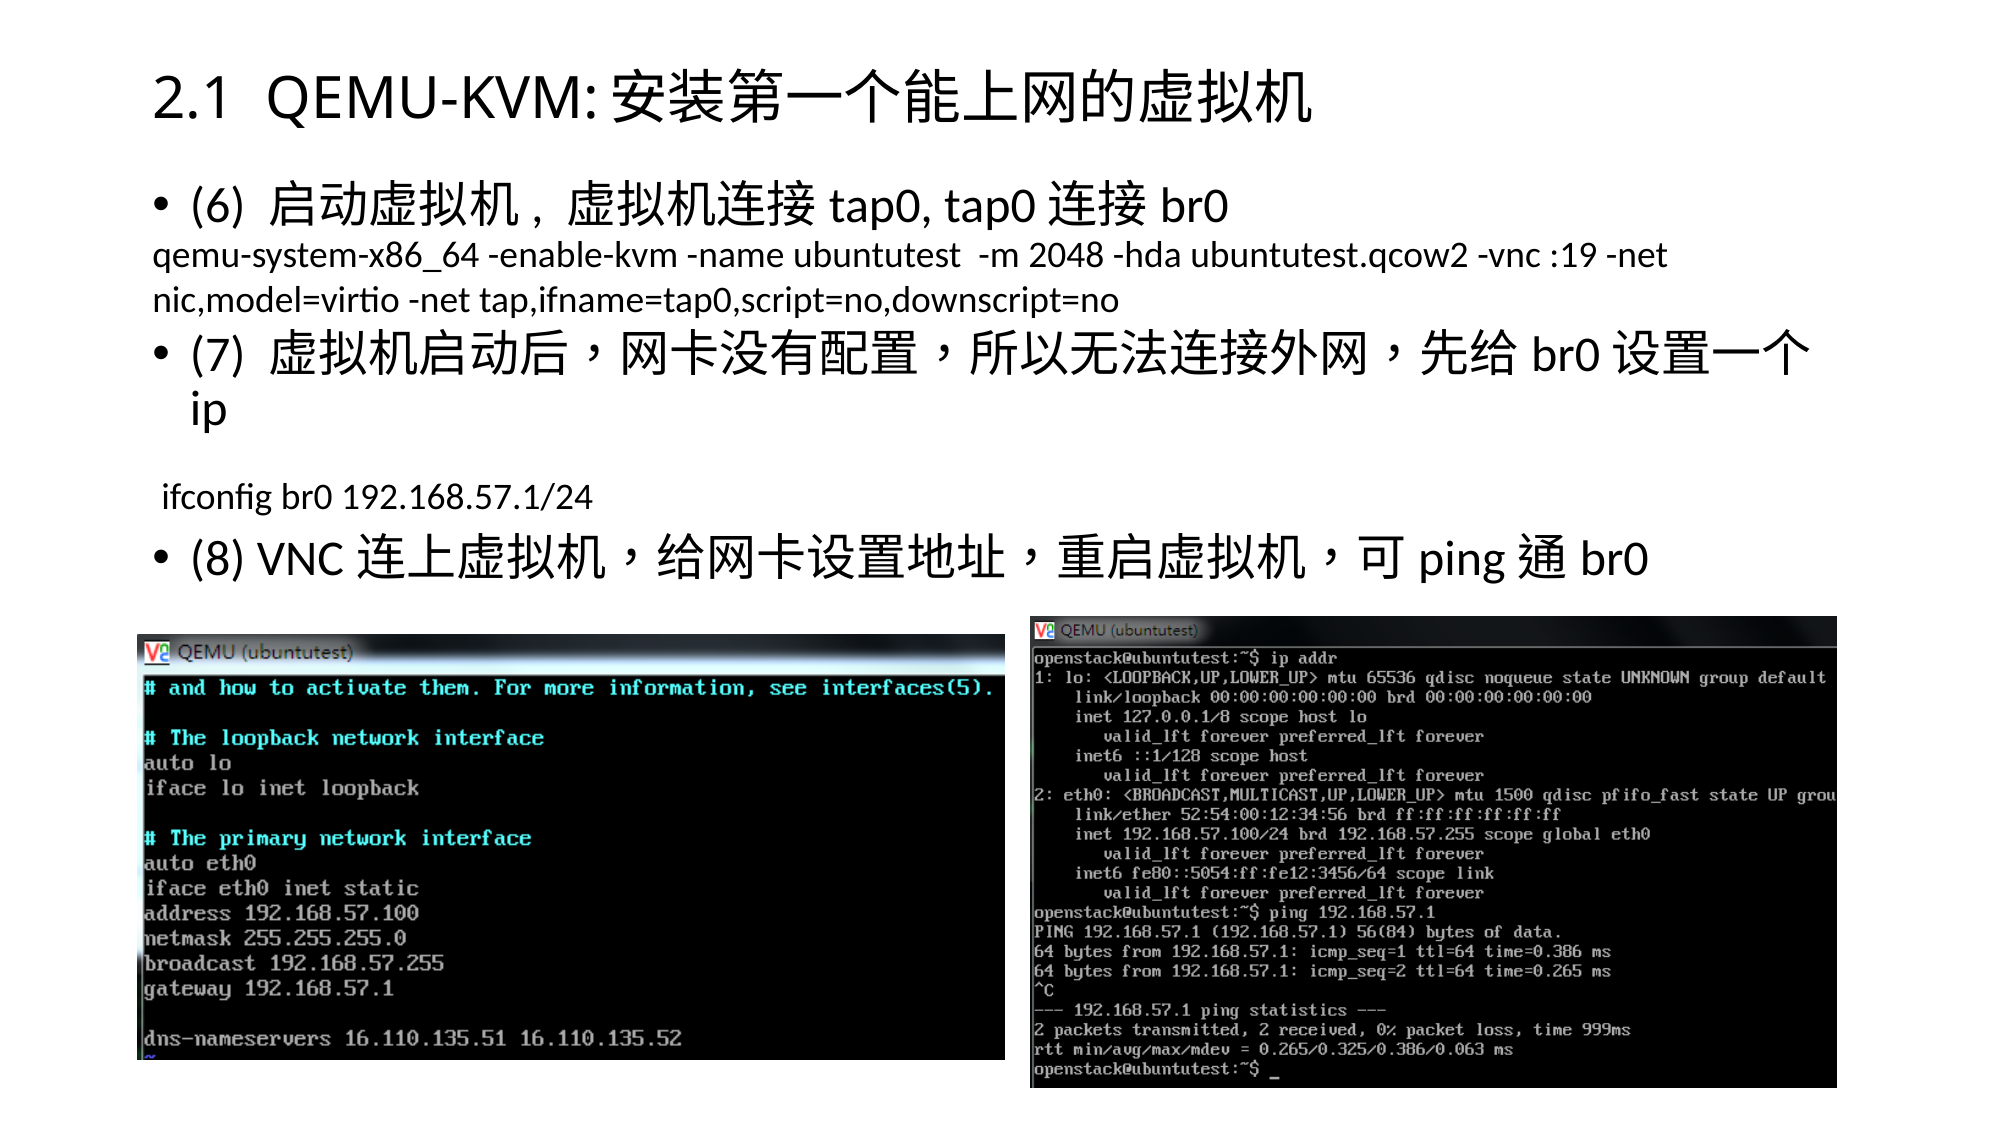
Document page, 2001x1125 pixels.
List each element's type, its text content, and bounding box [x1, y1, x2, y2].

picture [137, 634, 1005, 1060]
list (6) 启动虚拟机, 虚拟机连接tap0, tap0连接br0 (7) 虚拟机启动后，网卡没有配置，所以无法连接外网，先给br0设置一个ip (8) VNC连上虚拟机，给网卡设置地址，重启虚拟机，可ping通br0 [137, 328, 1863, 1014]
picture [1030, 616, 1837, 1088]
text_box qemu-system-x86_64 -enable-kvm -name ubuntutest -m 2048 -hda ubuntutest.qcow2 -vnc :19 -net nic,model=virtio -net tap,ifname=tap0,script=no,downscript=no [137, 222, 1900, 328]
text_box ifconfig br0 192.168.57.1/24 [146, 464, 609, 525]
list (6) 启动虚拟机, 虚拟机连接tap0, tap0连接br0 (7) 虚拟机启动后，网卡没有配置，所以无法连接外网，先给br0设置一个ip (8) VNC连上虚拟机，给网卡设置地址，重启虚拟机，可ping通br0 [137, 171, 1863, 222]
title 2.1 QEMU-KVM:安装第一个能上网的虚拟机 [137, 59, 1863, 140]
